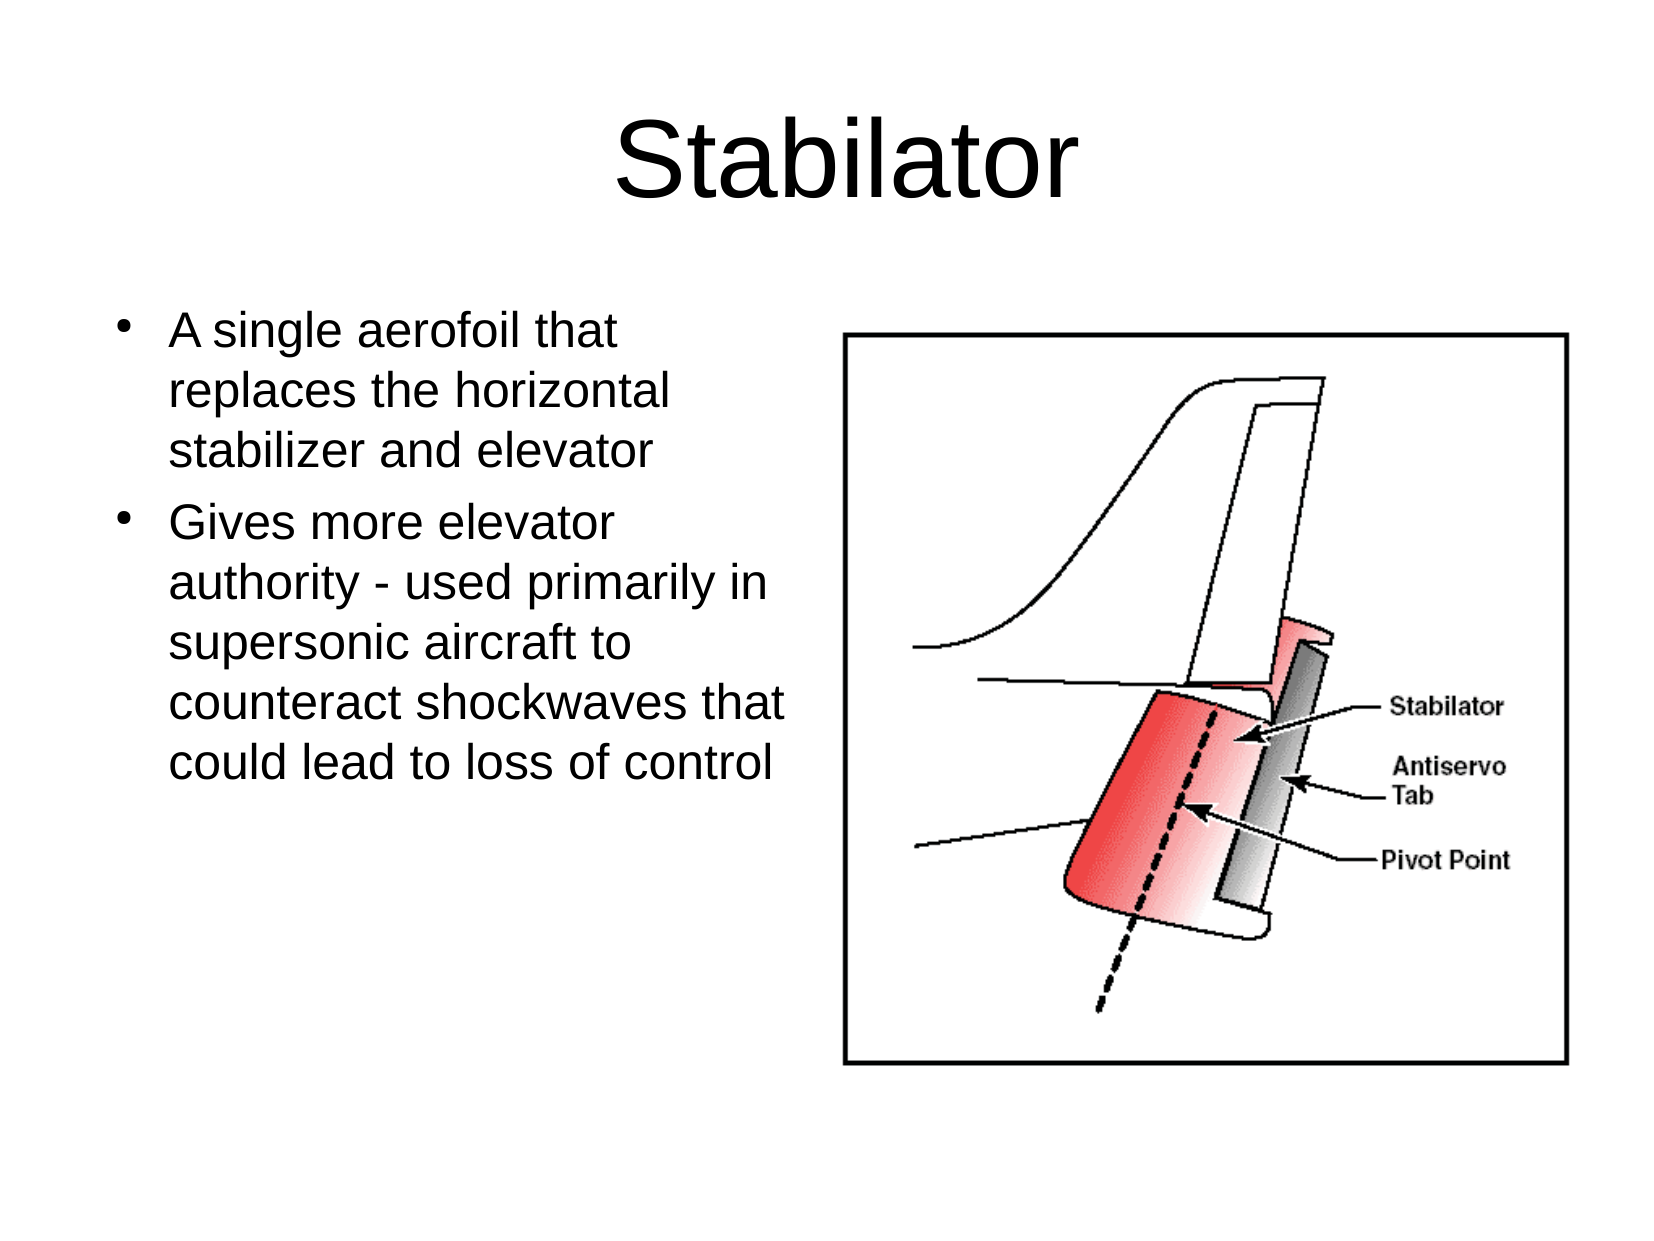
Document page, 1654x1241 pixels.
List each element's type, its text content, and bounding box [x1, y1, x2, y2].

picture [840, 328, 1571, 1069]
title Stabilator [82, 49, 1571, 257]
list A single aerofoil that replaces the horizontal stabilizer and elevator Gives more elevator authority - used primarily in supersonic aircraft to counteract shockwaves that could lead to loss of control [82, 289, 813, 1108]
